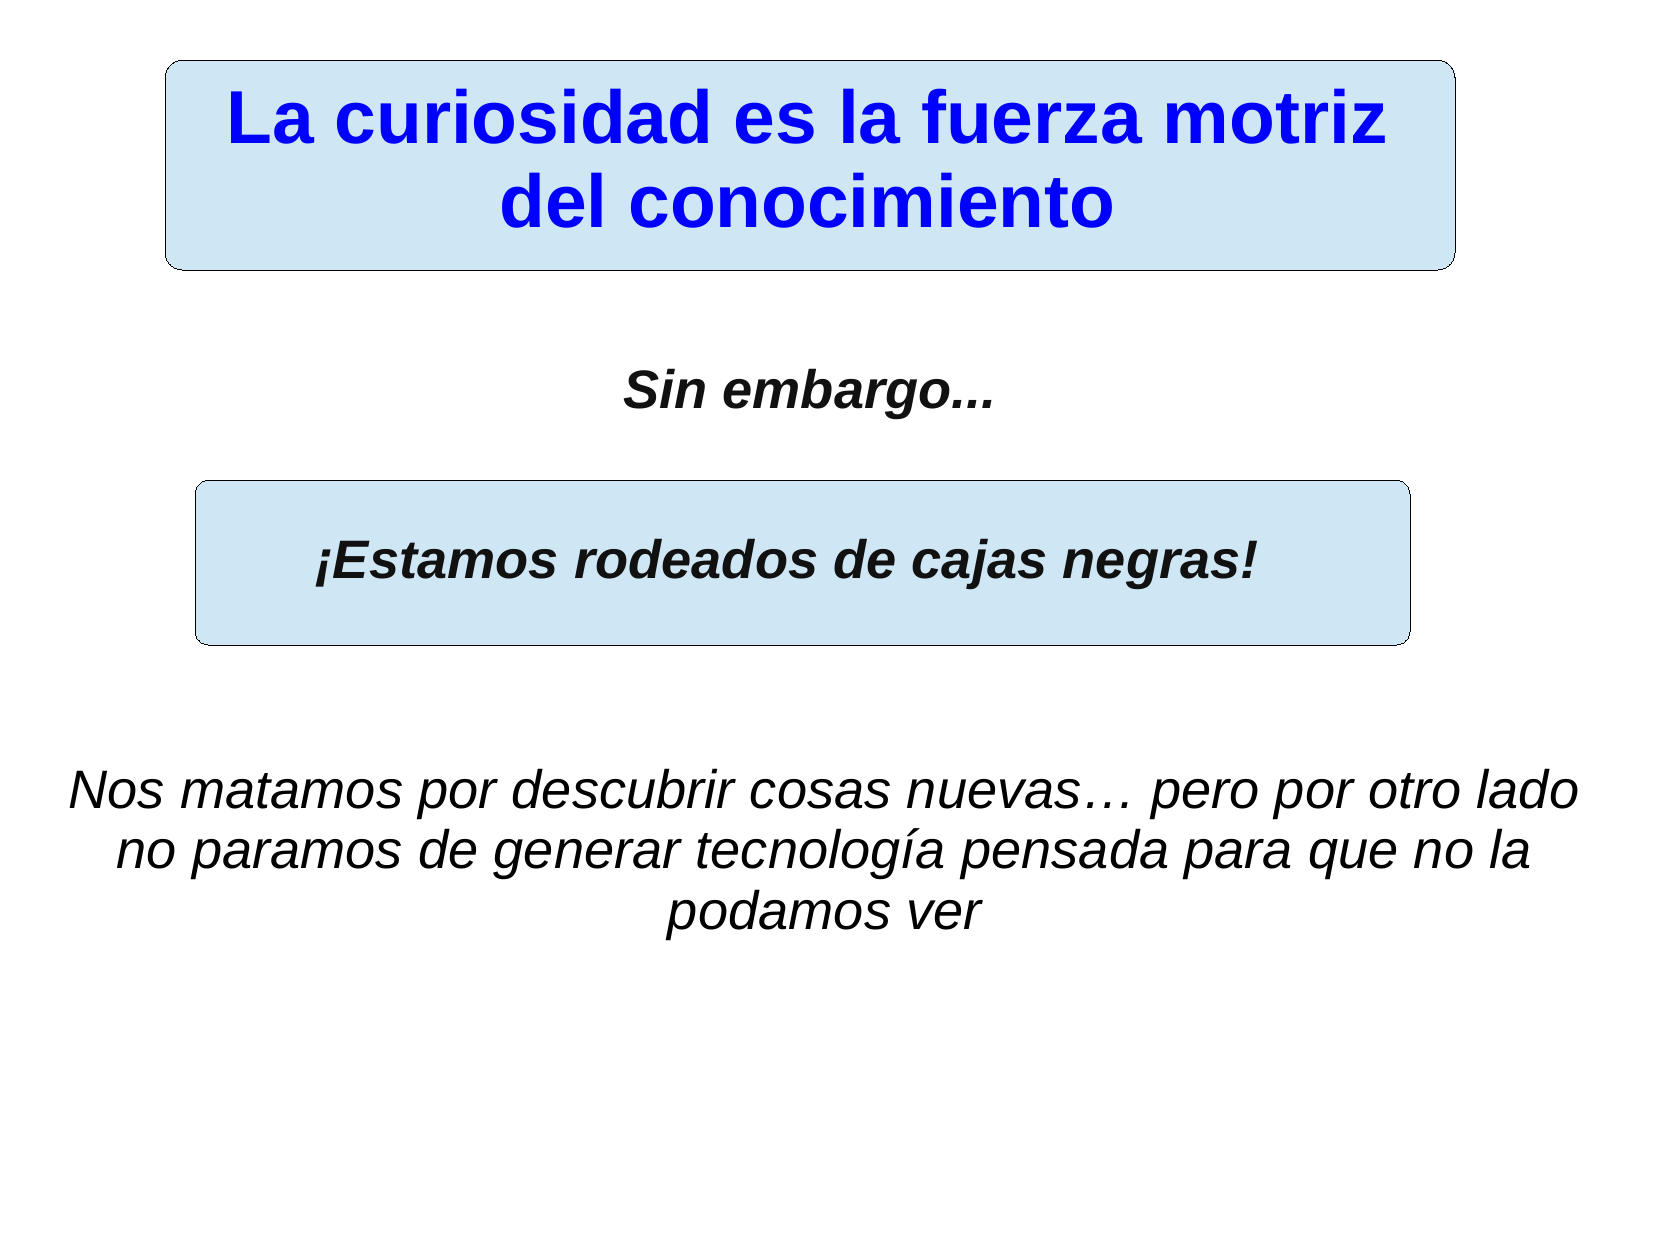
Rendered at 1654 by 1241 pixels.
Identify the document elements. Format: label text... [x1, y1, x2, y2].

text_box ¡Estamos rodeados de cajas negras! [180, 480, 1396, 640]
text_box La curiosidad es la fuerza motriz del conocimiento [60, 75, 1556, 244]
text_box [165, 244, 1456, 271]
text_box [165, 60, 1455, 75]
text_box Sin embargo... [285, 359, 1336, 421]
text_box Nos matamos por descubrir cosas nuevas… pero por otro lado no paramos de generar tecnología pensada para que no la podamos ver [45, 731, 1606, 970]
text_box [198, 480, 1411, 646]
